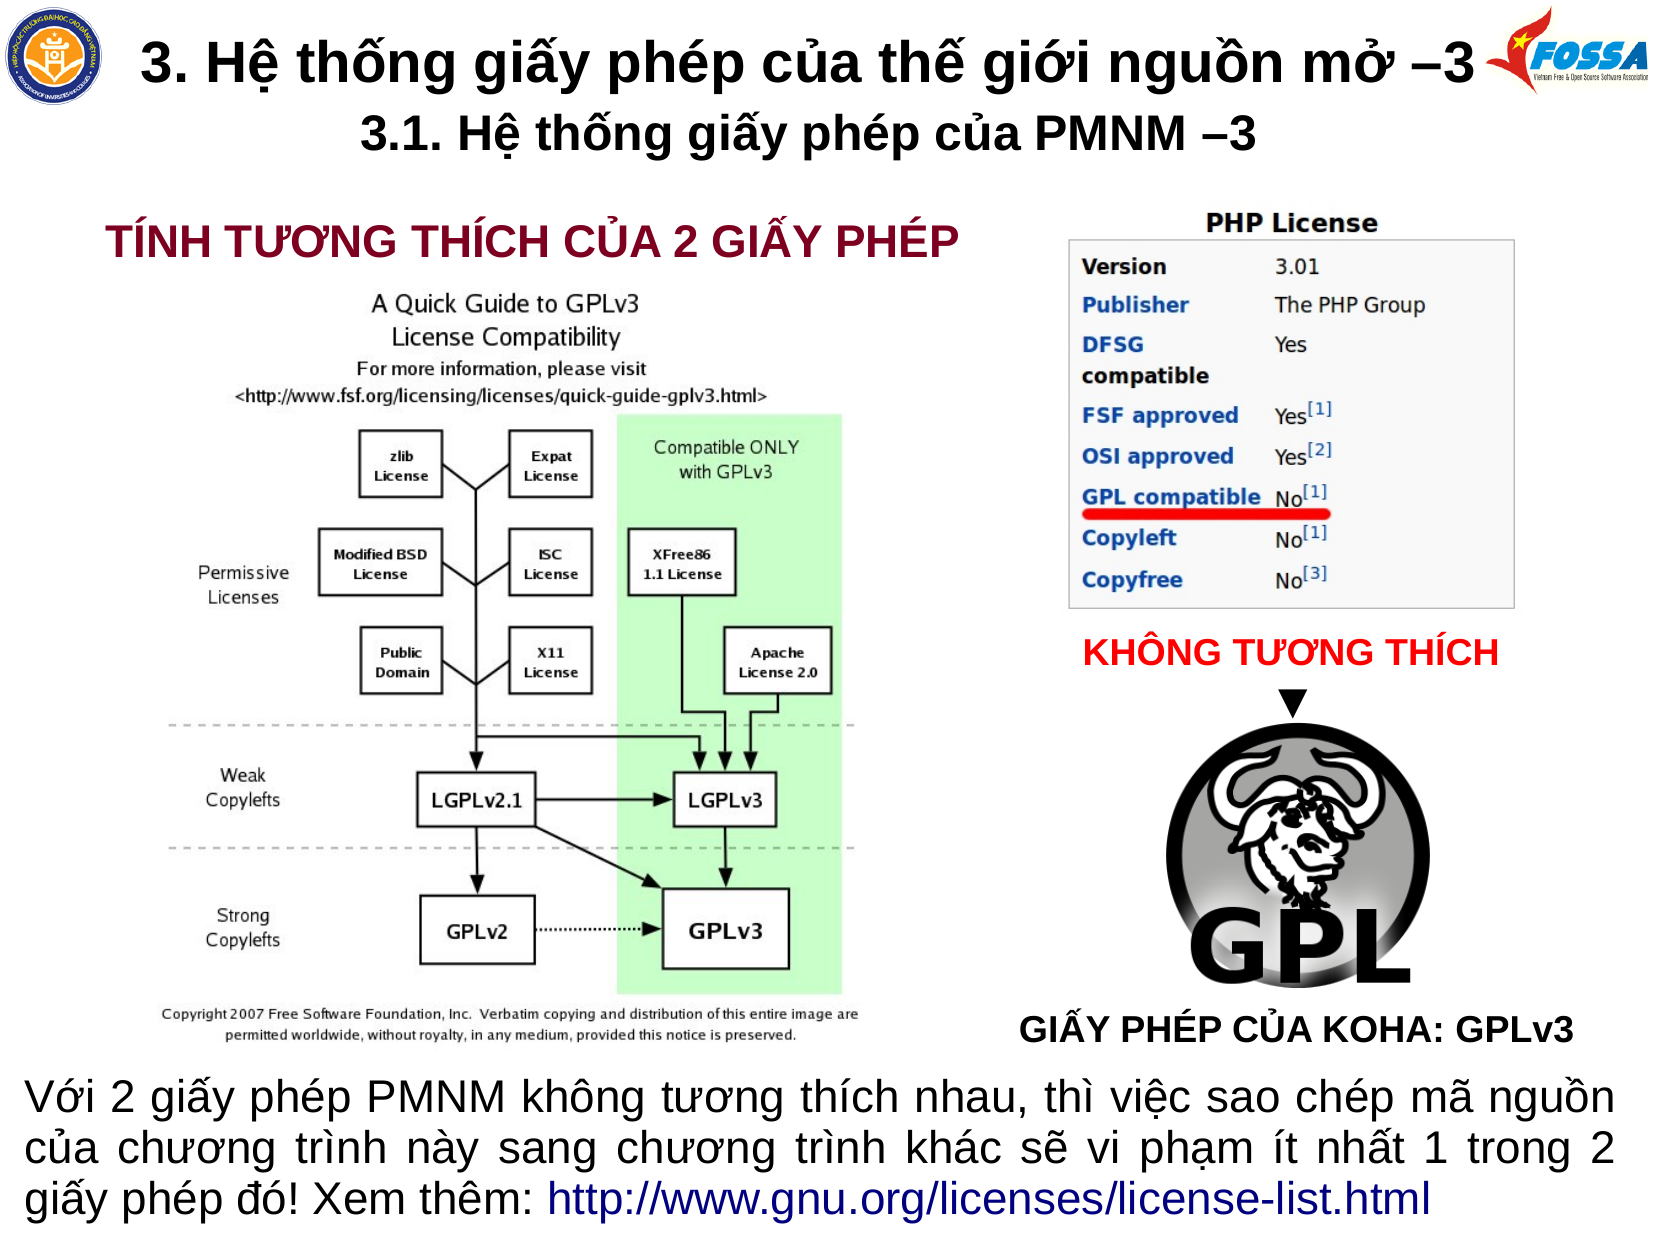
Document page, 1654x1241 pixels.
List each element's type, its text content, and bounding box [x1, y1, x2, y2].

text_box KHÔNG TƯƠNG THÍCH ▼ [1068, 623, 1519, 737]
title 3. Hệ thống giấy phép của thế giới nguồn mở –3 3.1. Hệ thống giấy phép của PMNM –3 [64, 16, 1554, 162]
text_box GIẤY PHÉP CỦA KOHA: GPLv3 [980, 1001, 1613, 1059]
picture [1166, 722, 1430, 988]
picture [1, 5, 107, 107]
text_box Với 2 giấy phép PMNM không tương thích nhau, thì việc sao chép mã nguồn của chương trình này sang chương trình khác sẽ vi phạm ít nhất 1 trong 2 giấy phép đó! Xem thêm: http://www.gnu.org/licenses/license-list.html [10, 1063, 1633, 1241]
picture [1053, 201, 1527, 621]
text_box TÍNH TƯƠNG THÍCH CỦA 2 GIẤY PHÉP [37, 208, 1029, 275]
picture [148, 288, 875, 1057]
picture [1485, 5, 1648, 95]
